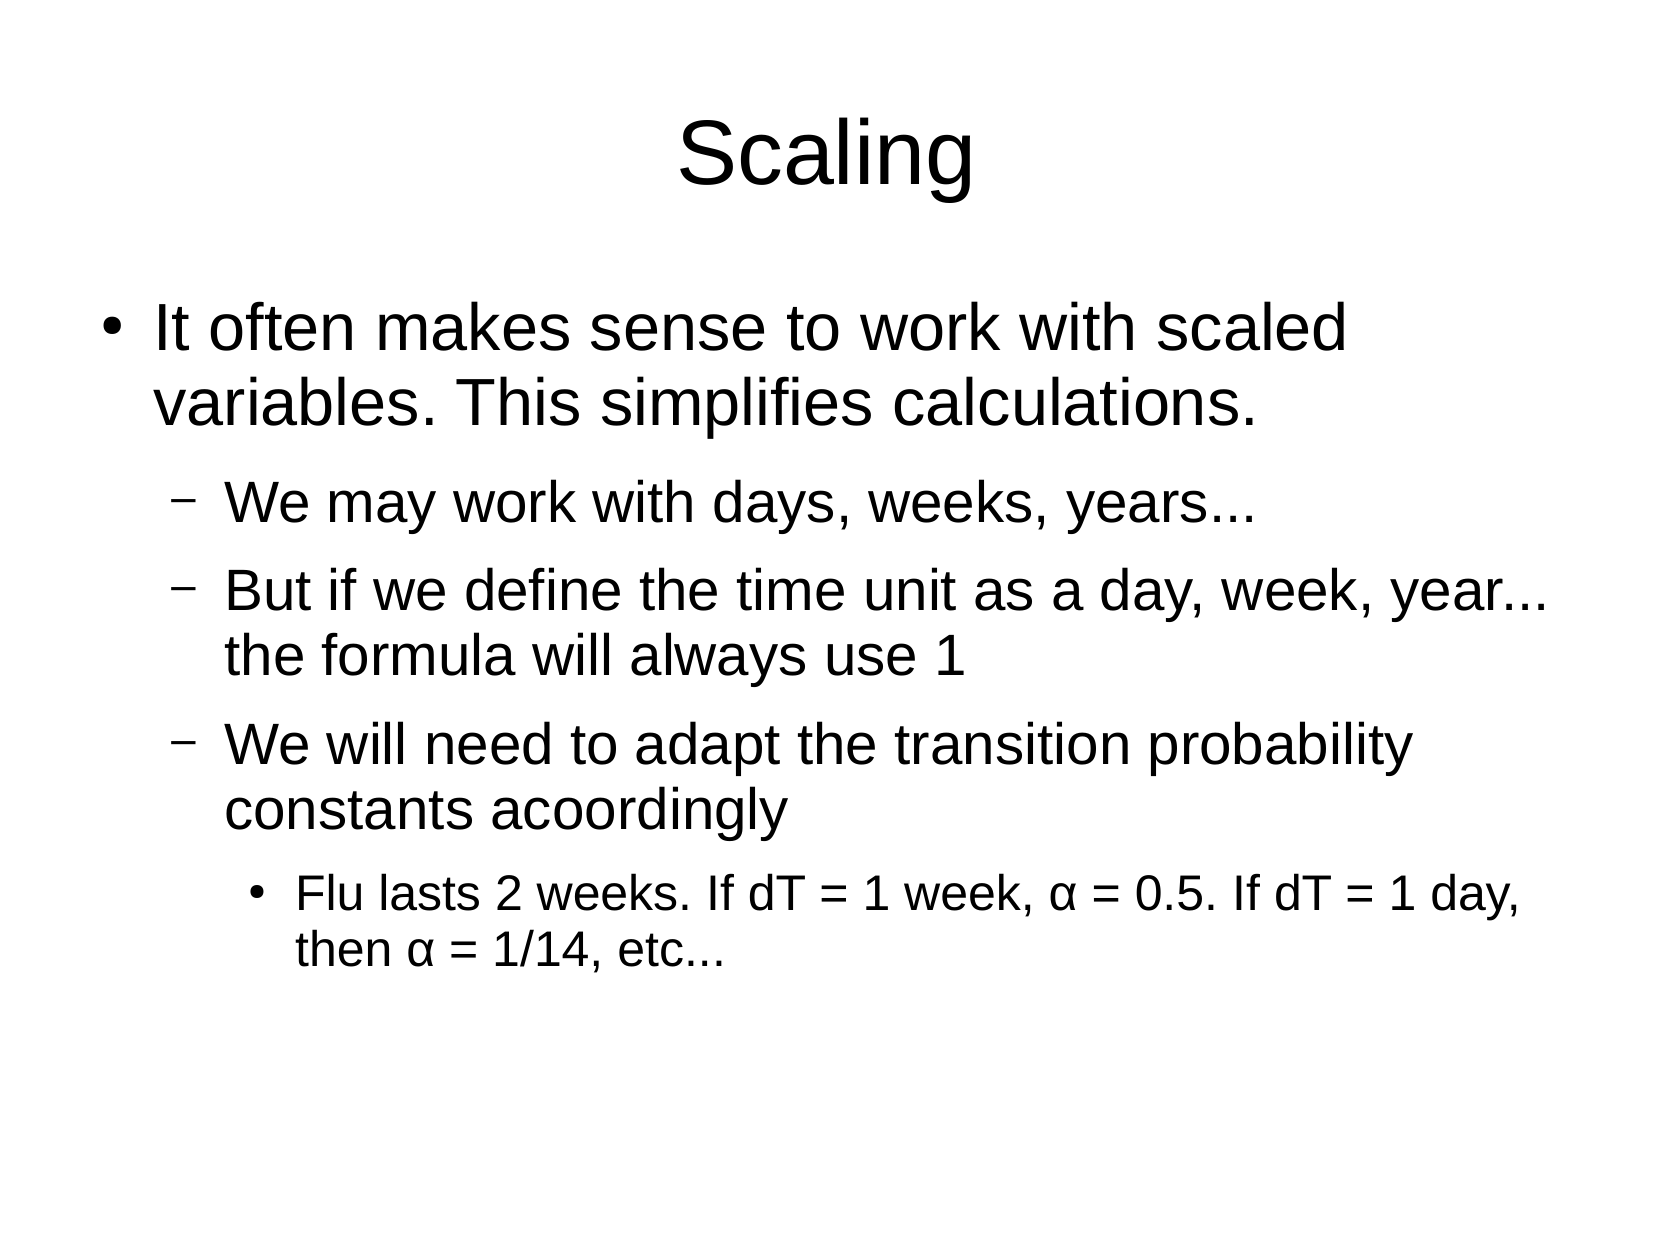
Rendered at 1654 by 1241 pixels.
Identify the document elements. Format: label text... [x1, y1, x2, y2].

list It often makes sense to work with scaled variables. This simplifies calculations. We may work with days, weeks, years... But if we define the time unit as a day, week, year... the formula will always use 1 We will need to adapt the transition probability constants acoordingly Flu lasts 2 weeks. If dT = 1 week, α = 0.5. If dT = 1 day, then α = 1/14, etc... [82, 290, 1571, 1010]
title Scaling [82, 49, 1571, 257]
